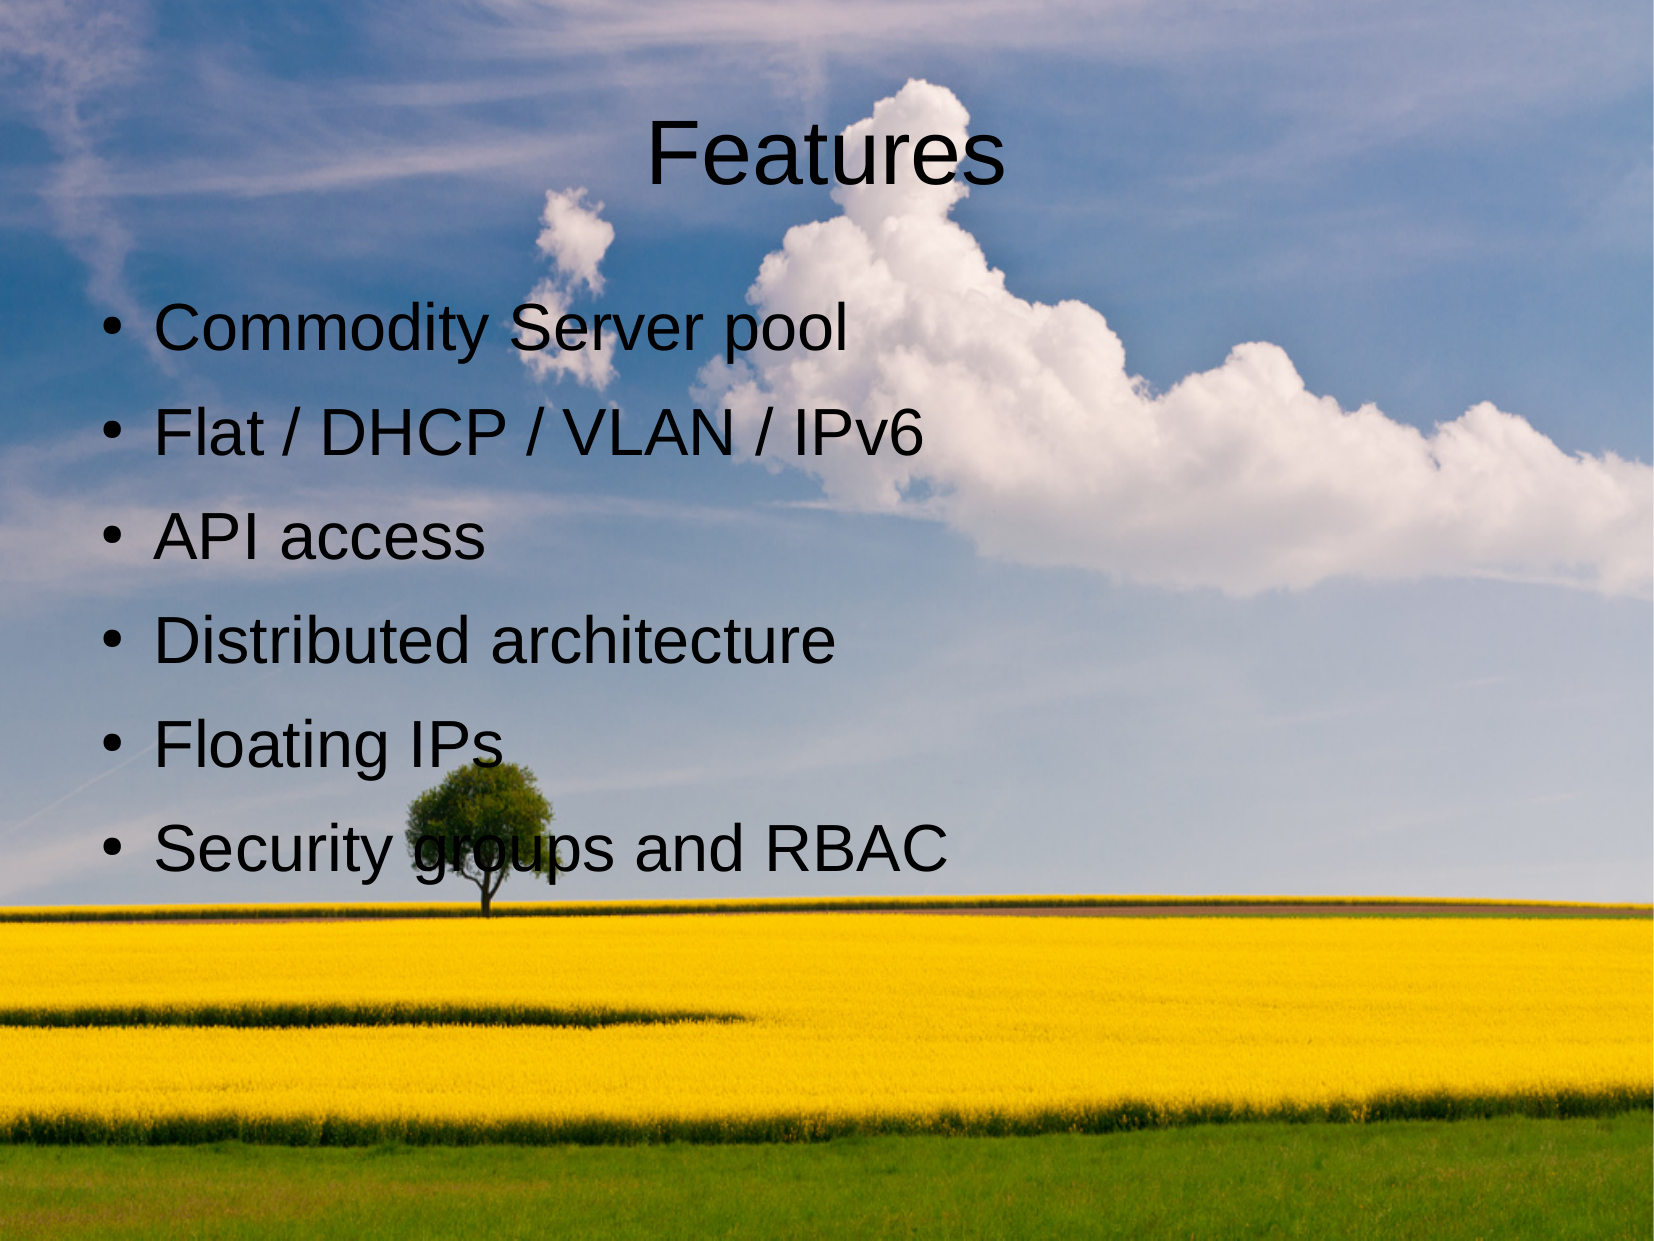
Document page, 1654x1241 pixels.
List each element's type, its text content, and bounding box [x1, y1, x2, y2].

list Commodity Server pool Flat / DHCP / VLAN / IPv6 API access Distributed architecture Floating IPs Security groups and RBAC [82, 290, 1538, 1010]
picture [0, 0, 1654, 1241]
title Features [82, 49, 1571, 257]
